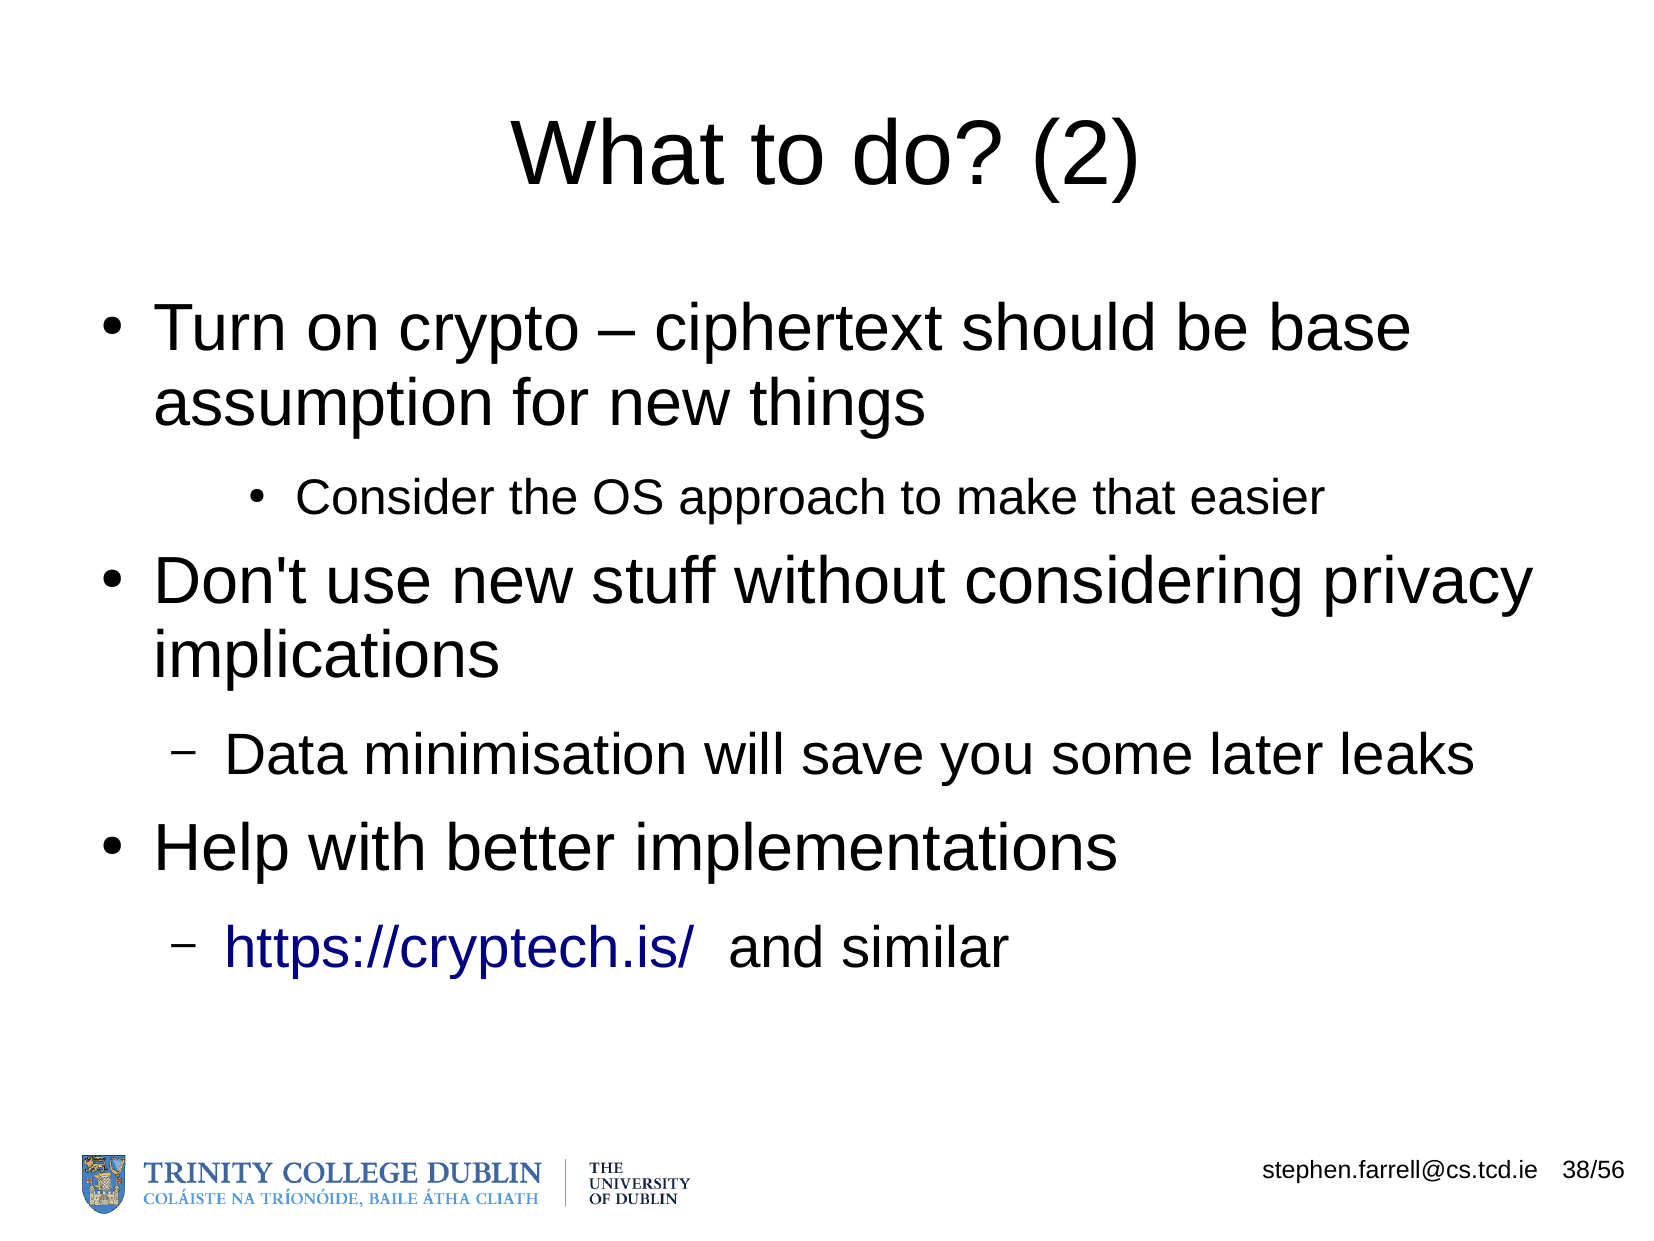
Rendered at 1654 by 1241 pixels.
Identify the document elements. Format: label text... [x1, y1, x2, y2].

list Turn on crypto – ciphertext should be base assumption for new things Consider the OS approach to make that easier Don't use new stuff without considering privacy implications Data minimisation will save you some later leaks Help with better implementations https://cryptech.is/ and similar [82, 290, 1571, 1010]
picture [82, 1155, 694, 1214]
title What to do? (2) [82, 49, 1571, 257]
